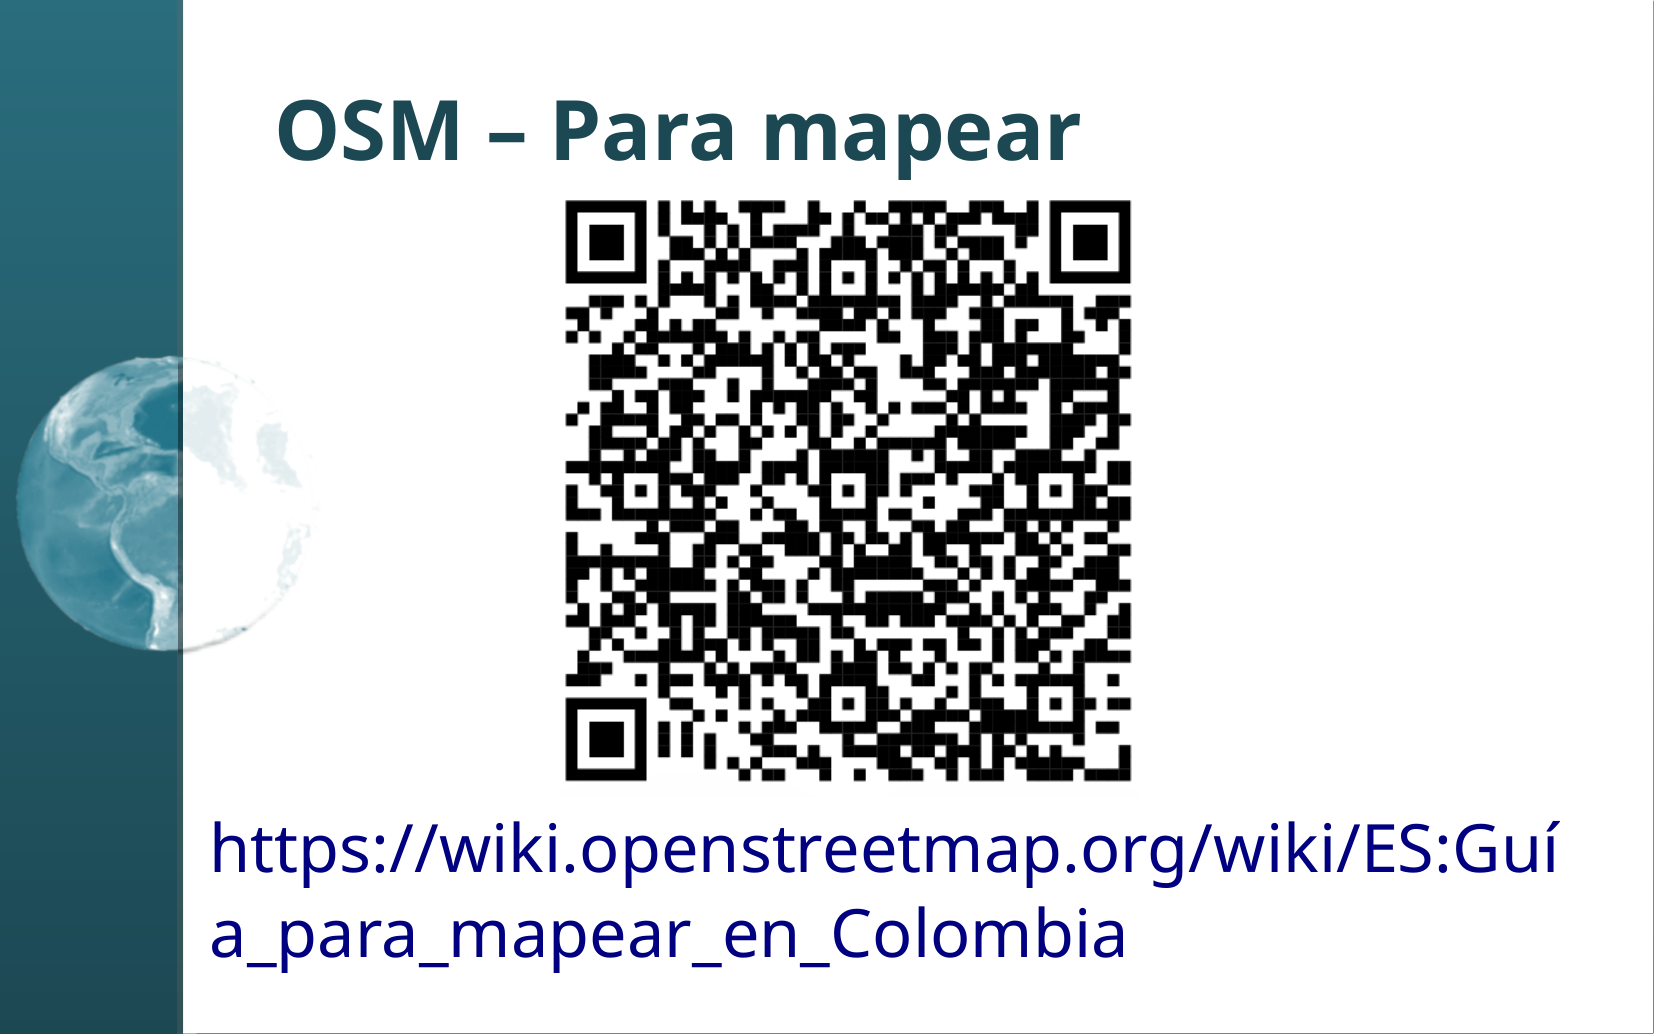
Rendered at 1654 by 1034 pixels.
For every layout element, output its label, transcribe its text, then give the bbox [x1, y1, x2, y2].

title OSM – Para mapear [259, 41, 1616, 214]
text_box https://wiki.openstreetmap.org/wiki/ES:Guía_para_mapear_en_Colombia [195, 780, 1589, 1009]
picture [559, 184, 1141, 797]
picture [2, 345, 334, 665]
